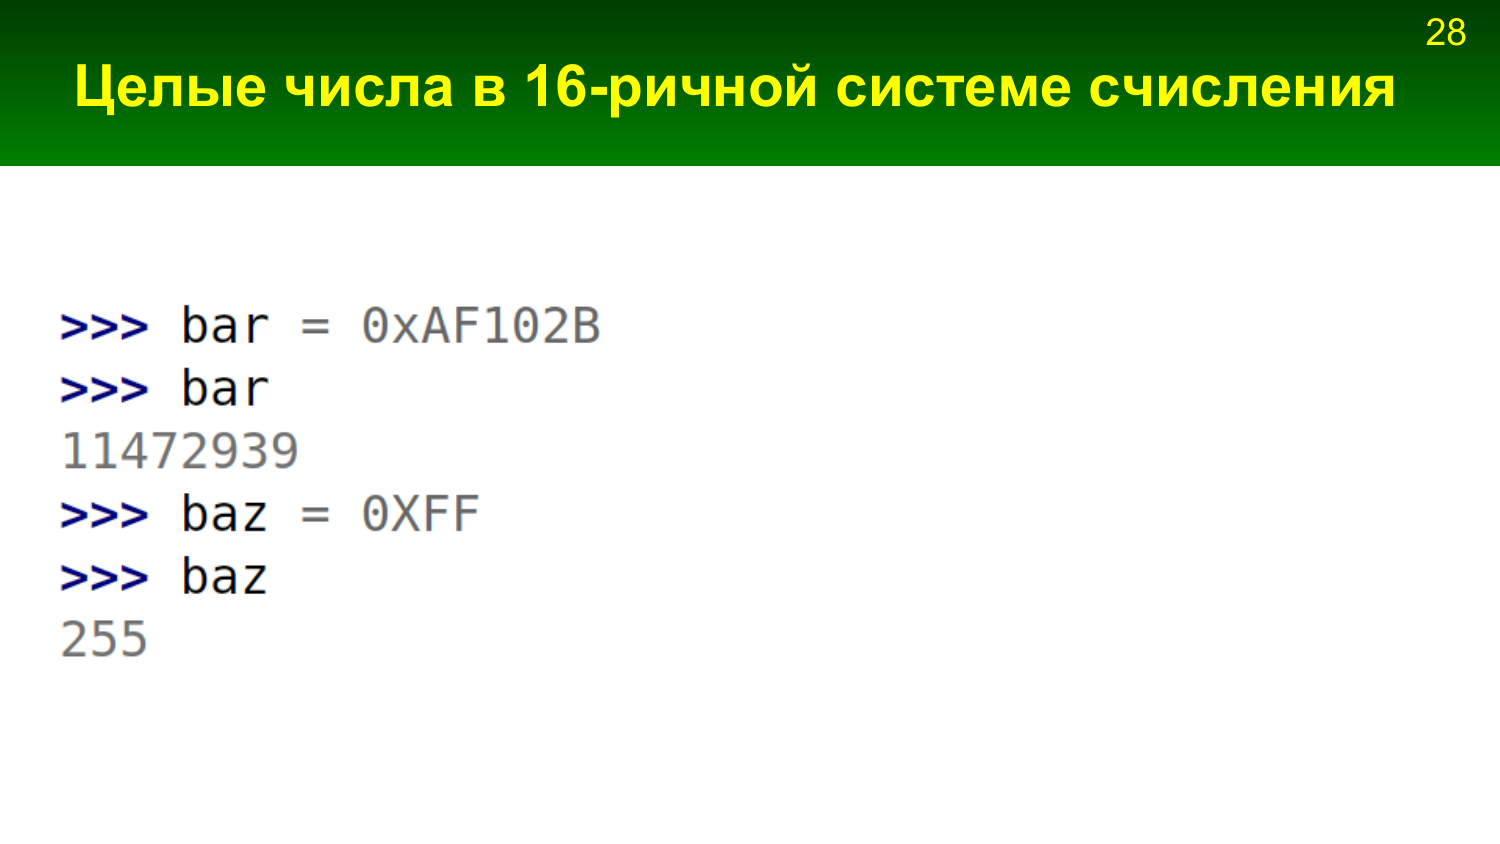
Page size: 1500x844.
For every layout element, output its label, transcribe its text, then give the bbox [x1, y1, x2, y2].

picture [47, 296, 616, 674]
title Целые числа в 16-ричной системе счисления [47, 0, 1426, 171]
